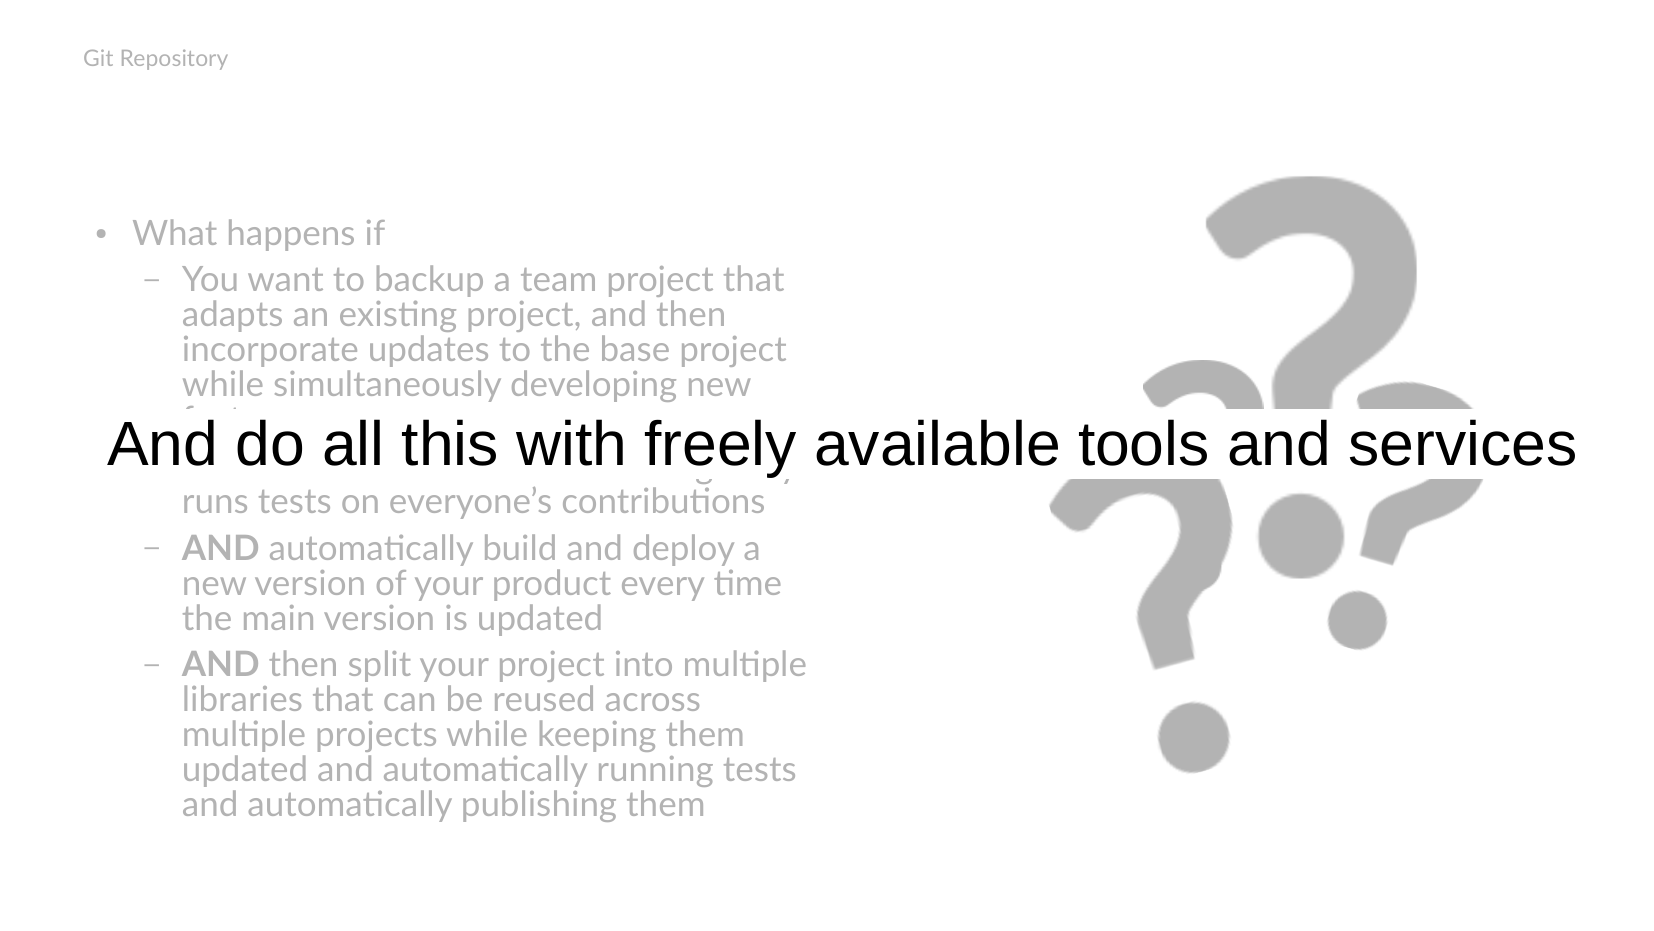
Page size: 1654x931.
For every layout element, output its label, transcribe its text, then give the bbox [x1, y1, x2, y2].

text_box And do all this with freely available tools and services [92, 401, 1595, 487]
text_box [0, 0, 1654, 931]
